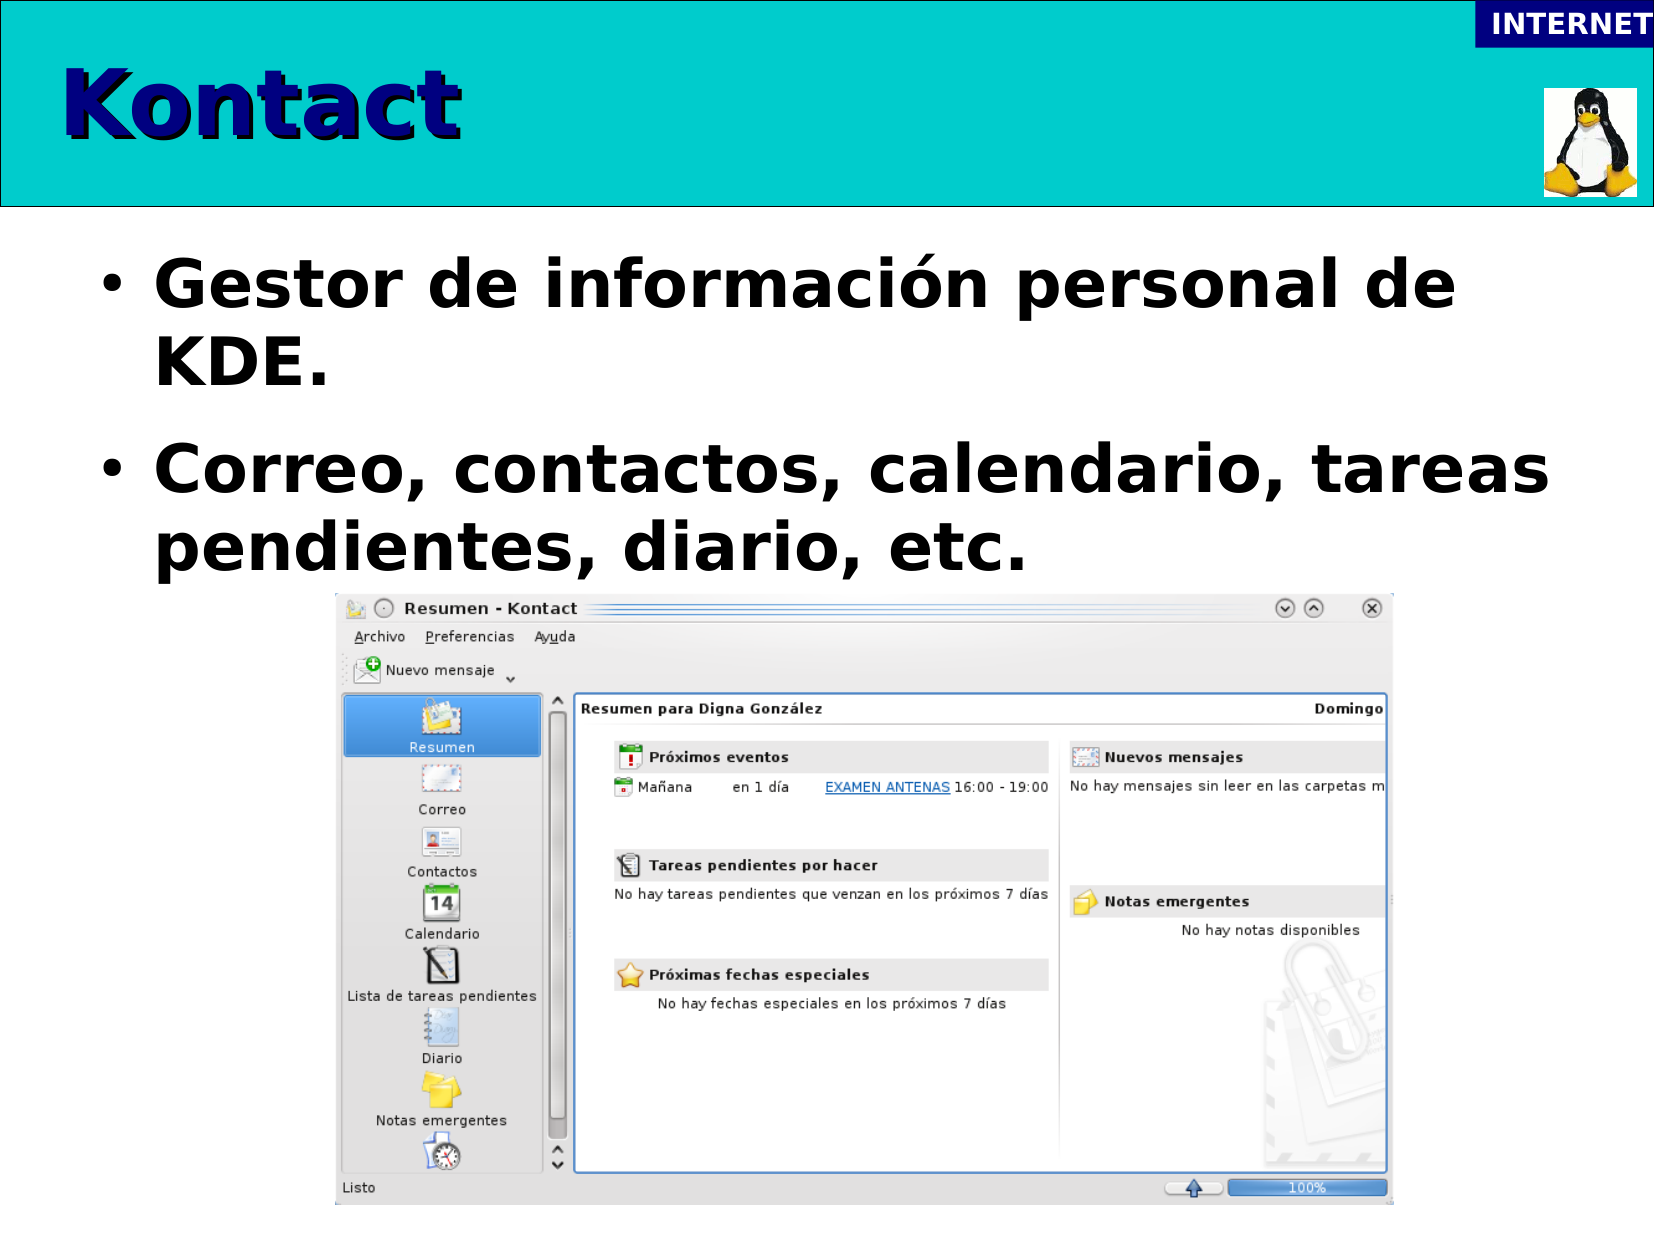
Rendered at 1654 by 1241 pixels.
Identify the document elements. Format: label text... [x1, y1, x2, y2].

picture [335, 593, 1394, 1205]
list Gestor de información personal de KDE. Correo, contactos, calendario, tareas pendientes, diario, etc. [82, 245, 1571, 1094]
text_box INTERNET [1475, 0, 1654, 48]
picture [1544, 88, 1637, 198]
title Kontact [59, 22, 1654, 185]
